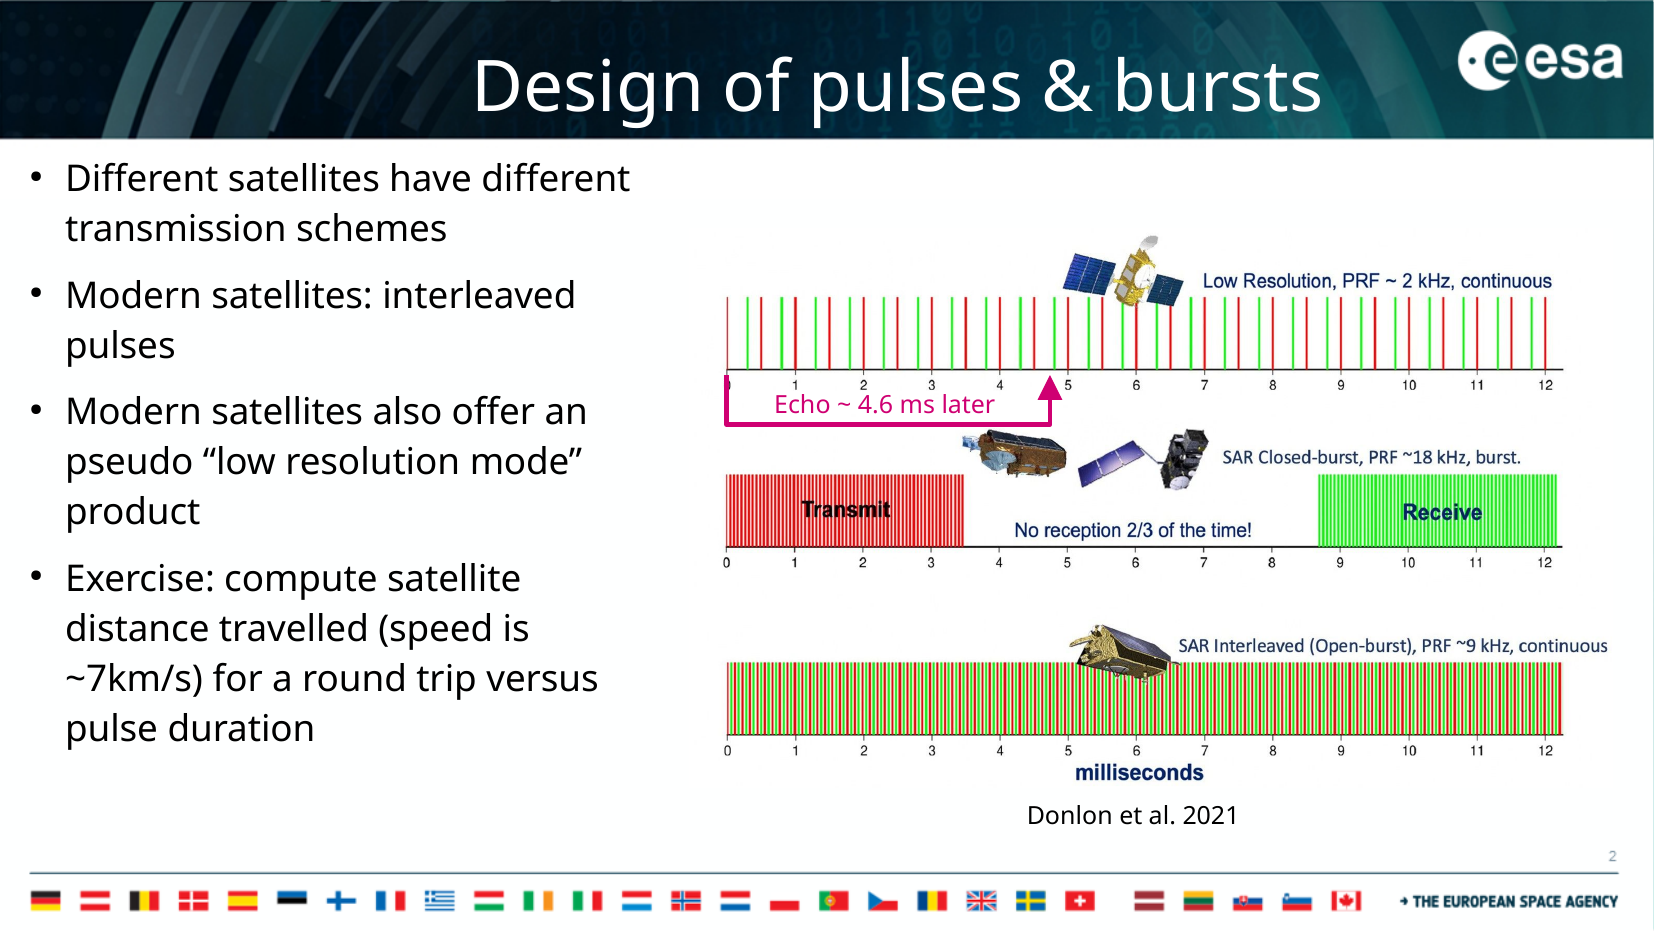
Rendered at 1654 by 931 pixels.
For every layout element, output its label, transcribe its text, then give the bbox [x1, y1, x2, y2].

picture [0, 0, 1654, 931]
list Different satellites have different transmission schemes Modern satellites: interleaved pulses Modern satellites also offer an pseudo “low resolution mode” product Exercise: compute satellite distance travelled (speed is ~7km/s) for a round trip versus pulse duration [17, 152, 676, 753]
text_box Echo ~ 4.6 ms later [759, 381, 1210, 427]
title Design of pulses & bursts [225, 19, 1571, 148]
text_box Donlon et al. 2021 [1012, 791, 1463, 838]
